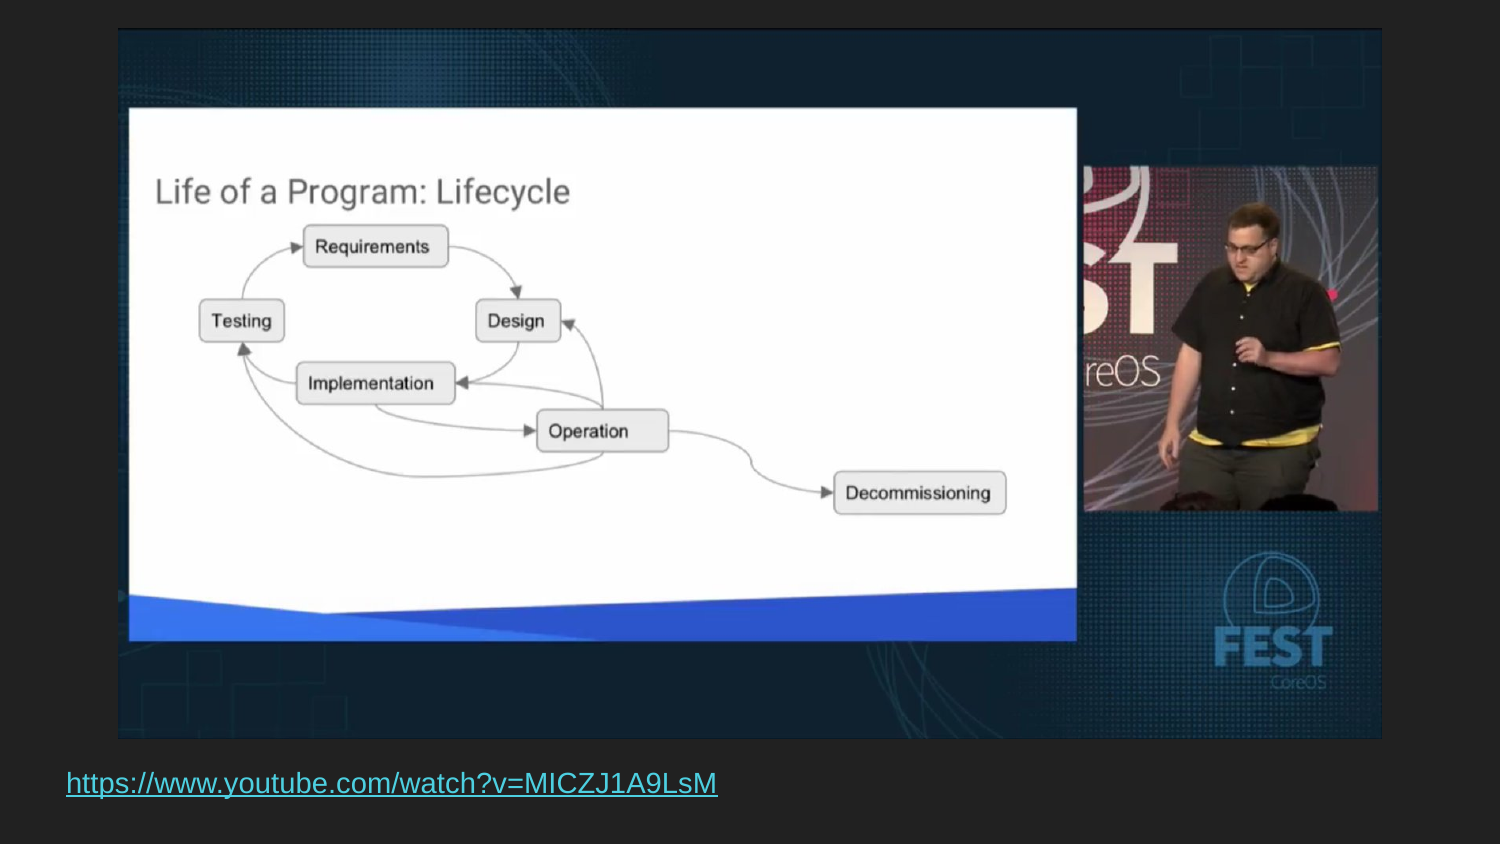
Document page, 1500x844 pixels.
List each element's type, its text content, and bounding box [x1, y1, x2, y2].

picture [118, 28, 1382, 739]
list https://www.youtube.com/watch?v=MICZJ1A9LsM [51, 743, 1036, 844]
